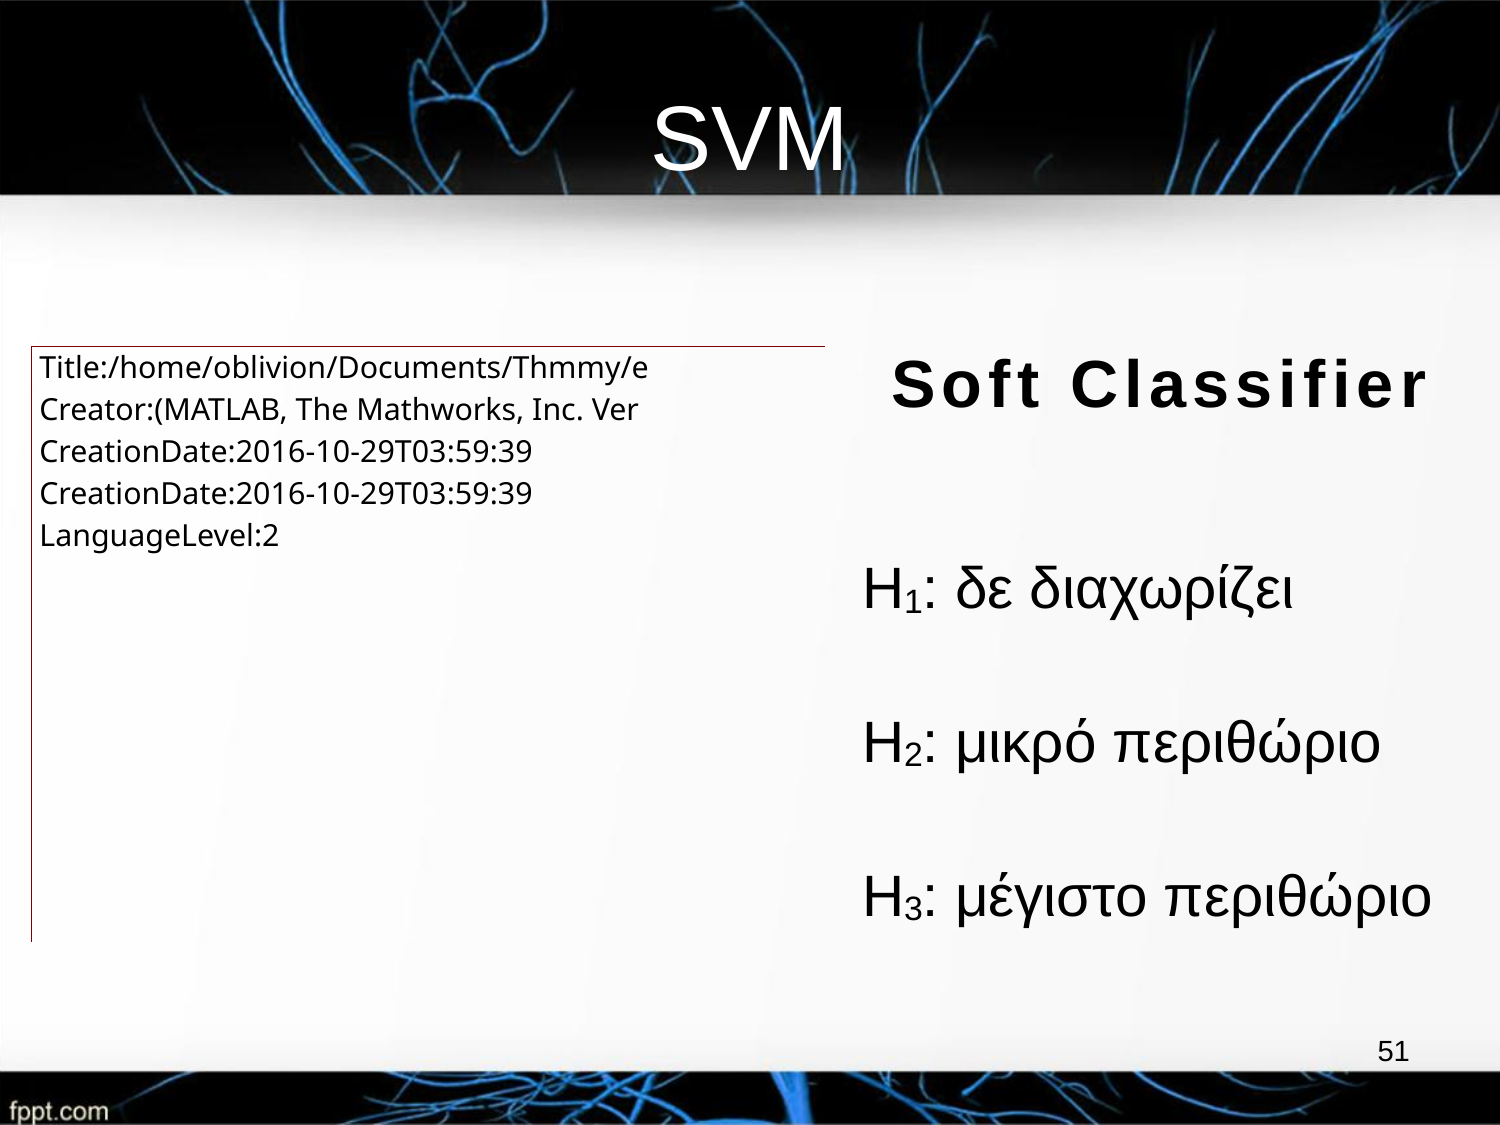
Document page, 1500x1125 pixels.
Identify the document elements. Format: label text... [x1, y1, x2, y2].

list Η1: δε διαχωρίζει Η2: μικρό περιθώριο Η3: μέγιστο περιθώριο [862, 532, 1456, 1048]
title SVM [75, 45, 1425, 233]
picture [0, 0, 1500, 1125]
list Soft Classifier [862, 236, 1456, 532]
